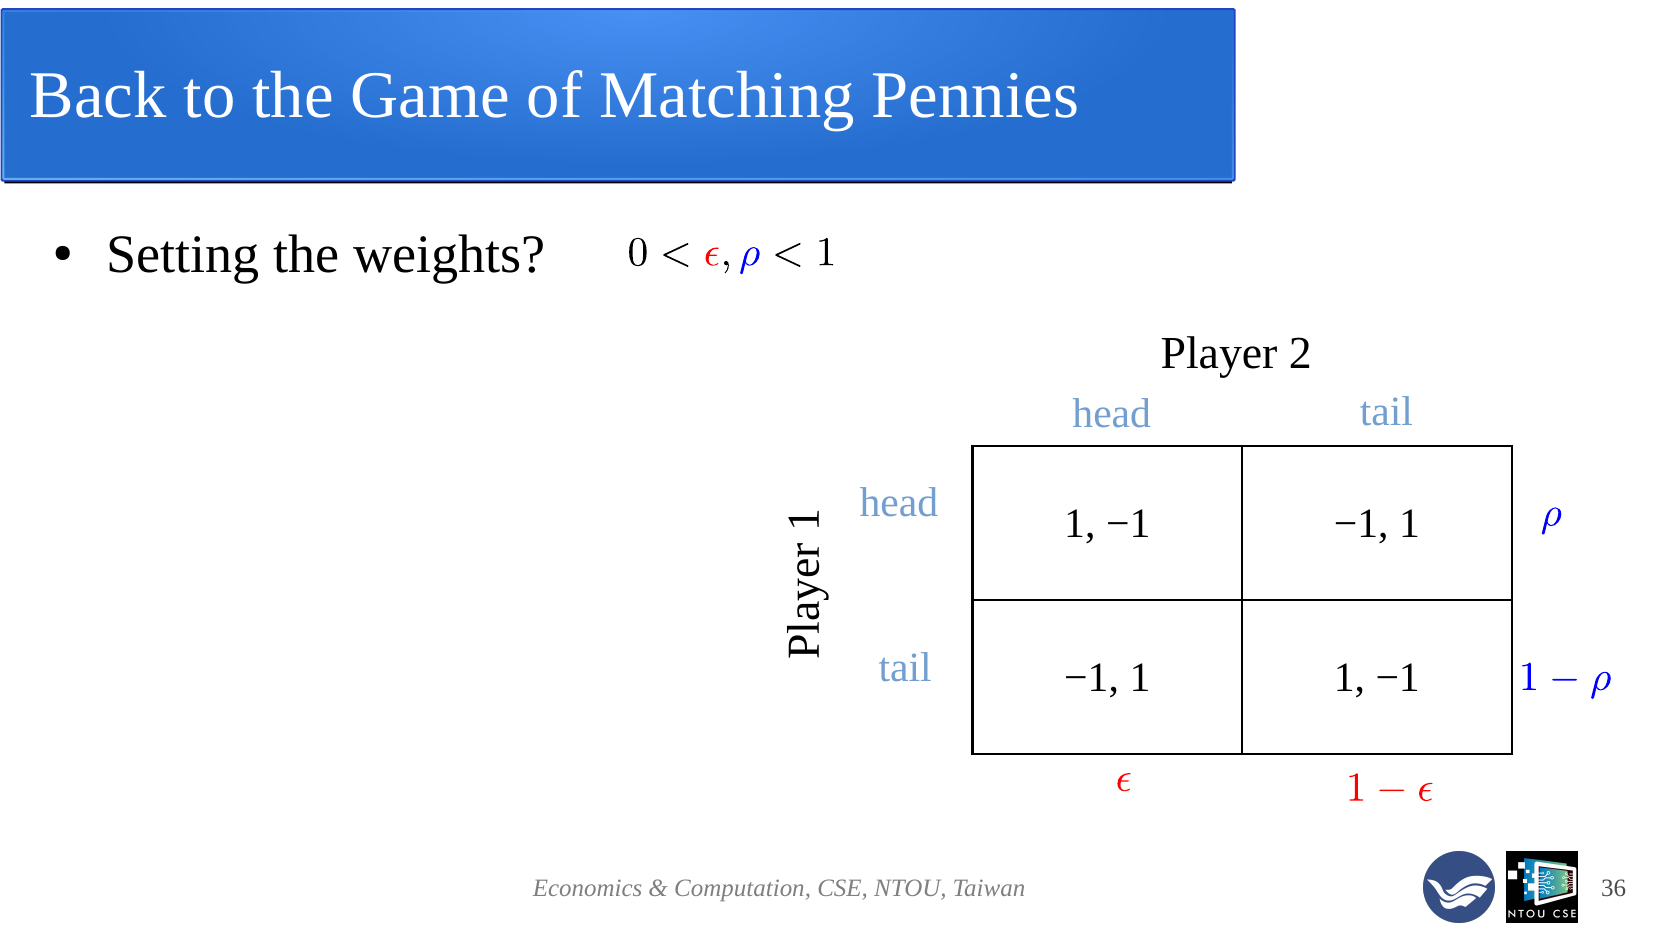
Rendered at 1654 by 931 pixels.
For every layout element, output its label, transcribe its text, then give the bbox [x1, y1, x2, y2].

table_cell 1, −1 [1243, 601, 1511, 753]
picture [1540, 507, 1562, 535]
picture [1423, 851, 1495, 923]
list Setting the weights? [35, 224, 780, 764]
text_box Player 2 [1123, 320, 1350, 387]
text_box head [1023, 382, 1201, 449]
picture [1345, 773, 1433, 802]
picture [625, 236, 835, 276]
table_cell −1, 1 [974, 601, 1241, 753]
title Back to the Game of Matching Pennies [29, 17, 1138, 172]
text_box head [823, 471, 975, 538]
text_box tail [844, 637, 966, 702]
text_box tail [1282, 380, 1491, 446]
picture [1506, 851, 1578, 923]
table_header −1, 1 [1243, 447, 1511, 599]
text_box Player 1 [770, 480, 857, 688]
picture [1517, 660, 1613, 701]
picture [1115, 773, 1131, 792]
table_header 1, −1 [974, 447, 1241, 599]
